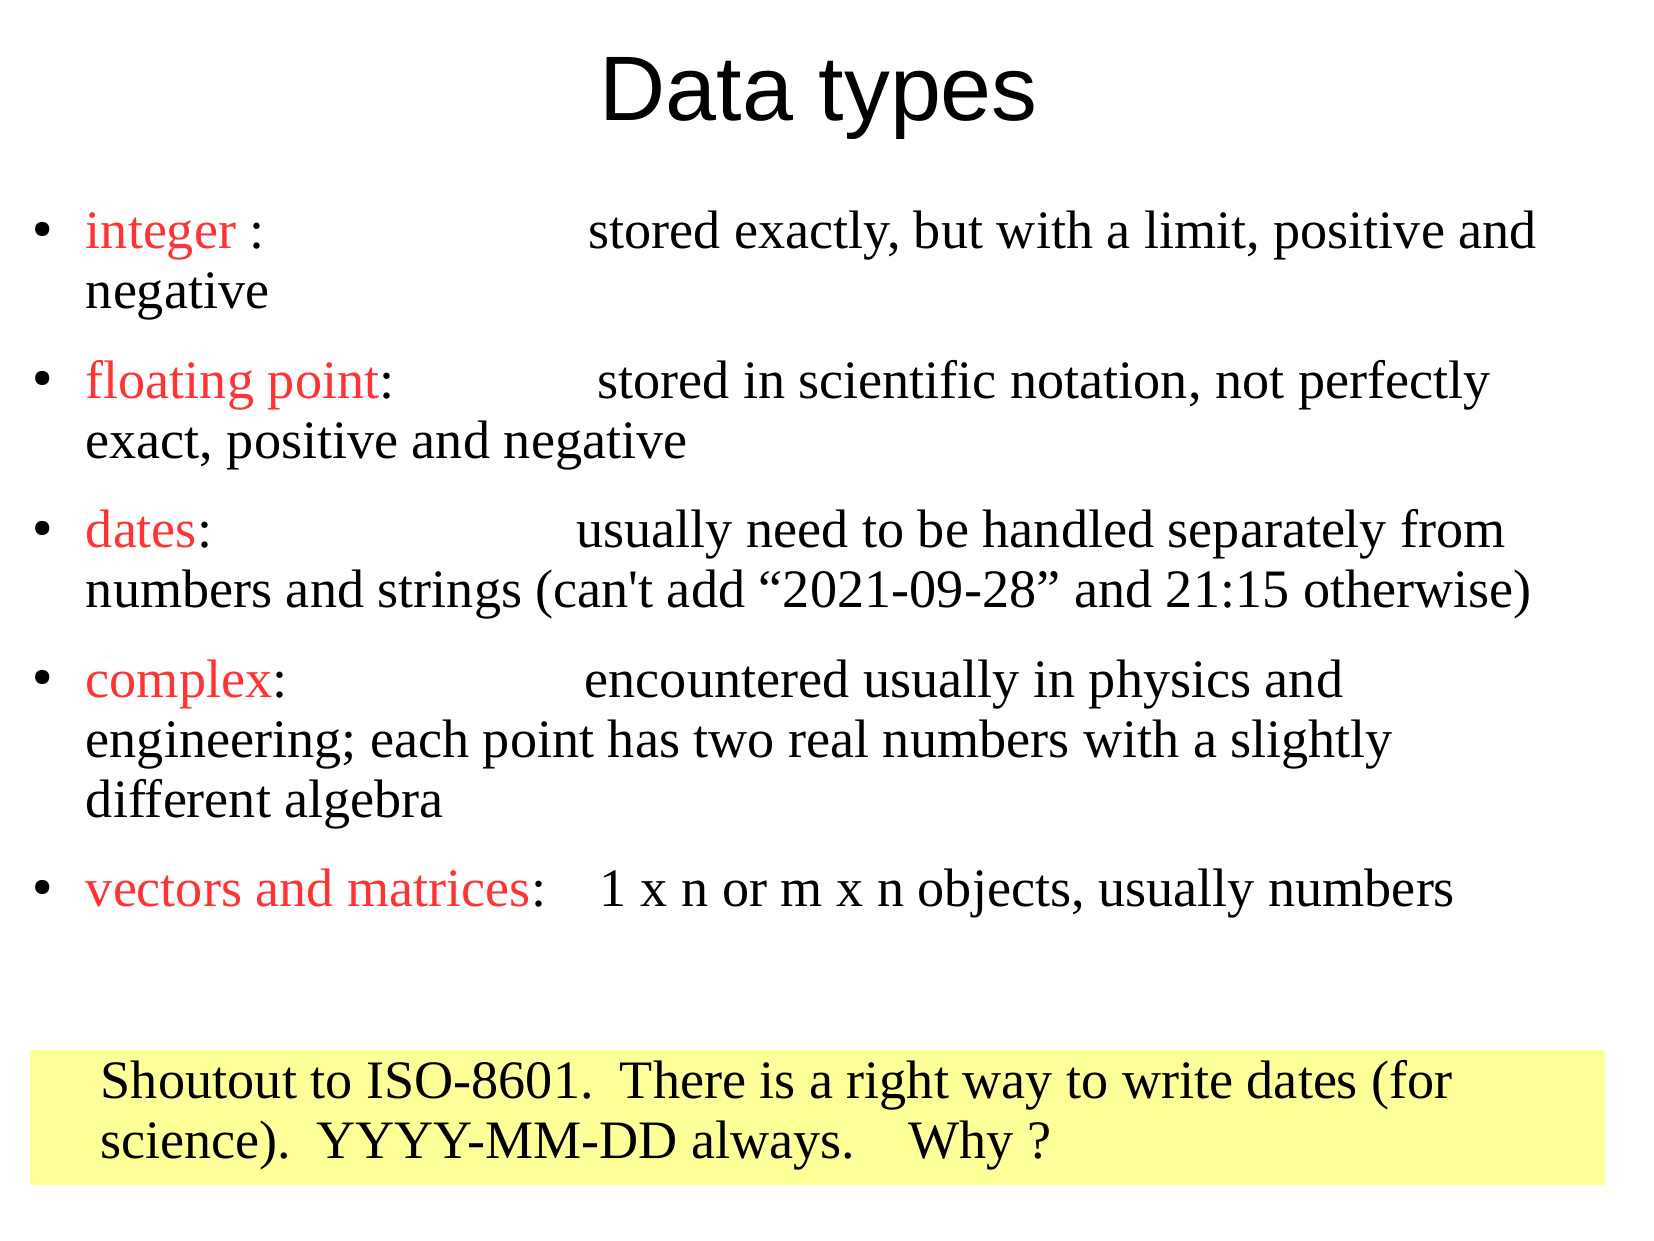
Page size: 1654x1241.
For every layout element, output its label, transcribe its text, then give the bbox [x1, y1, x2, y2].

title Data types [75, 0, 1564, 193]
list Shoutout to ISO-8601. There is a right way to write dates (for science). YYYY-MM-DD always. Why ? [30, 1050, 1606, 1186]
list integer : stored exactly, but with a limit, positive and negative floating point: stored in scientific notation, not perfectly exact, positive and negative dates: usually need to be handled separately from numbers and strings (can't add “2021-09-28” and 21:15 otherwise) complex: encountered usually in physics and engineering; each point has two real numbers with a slightly different algebra vectors and matrices: 1 x n or m x n objects, usually numbers [15, 200, 1591, 1201]
